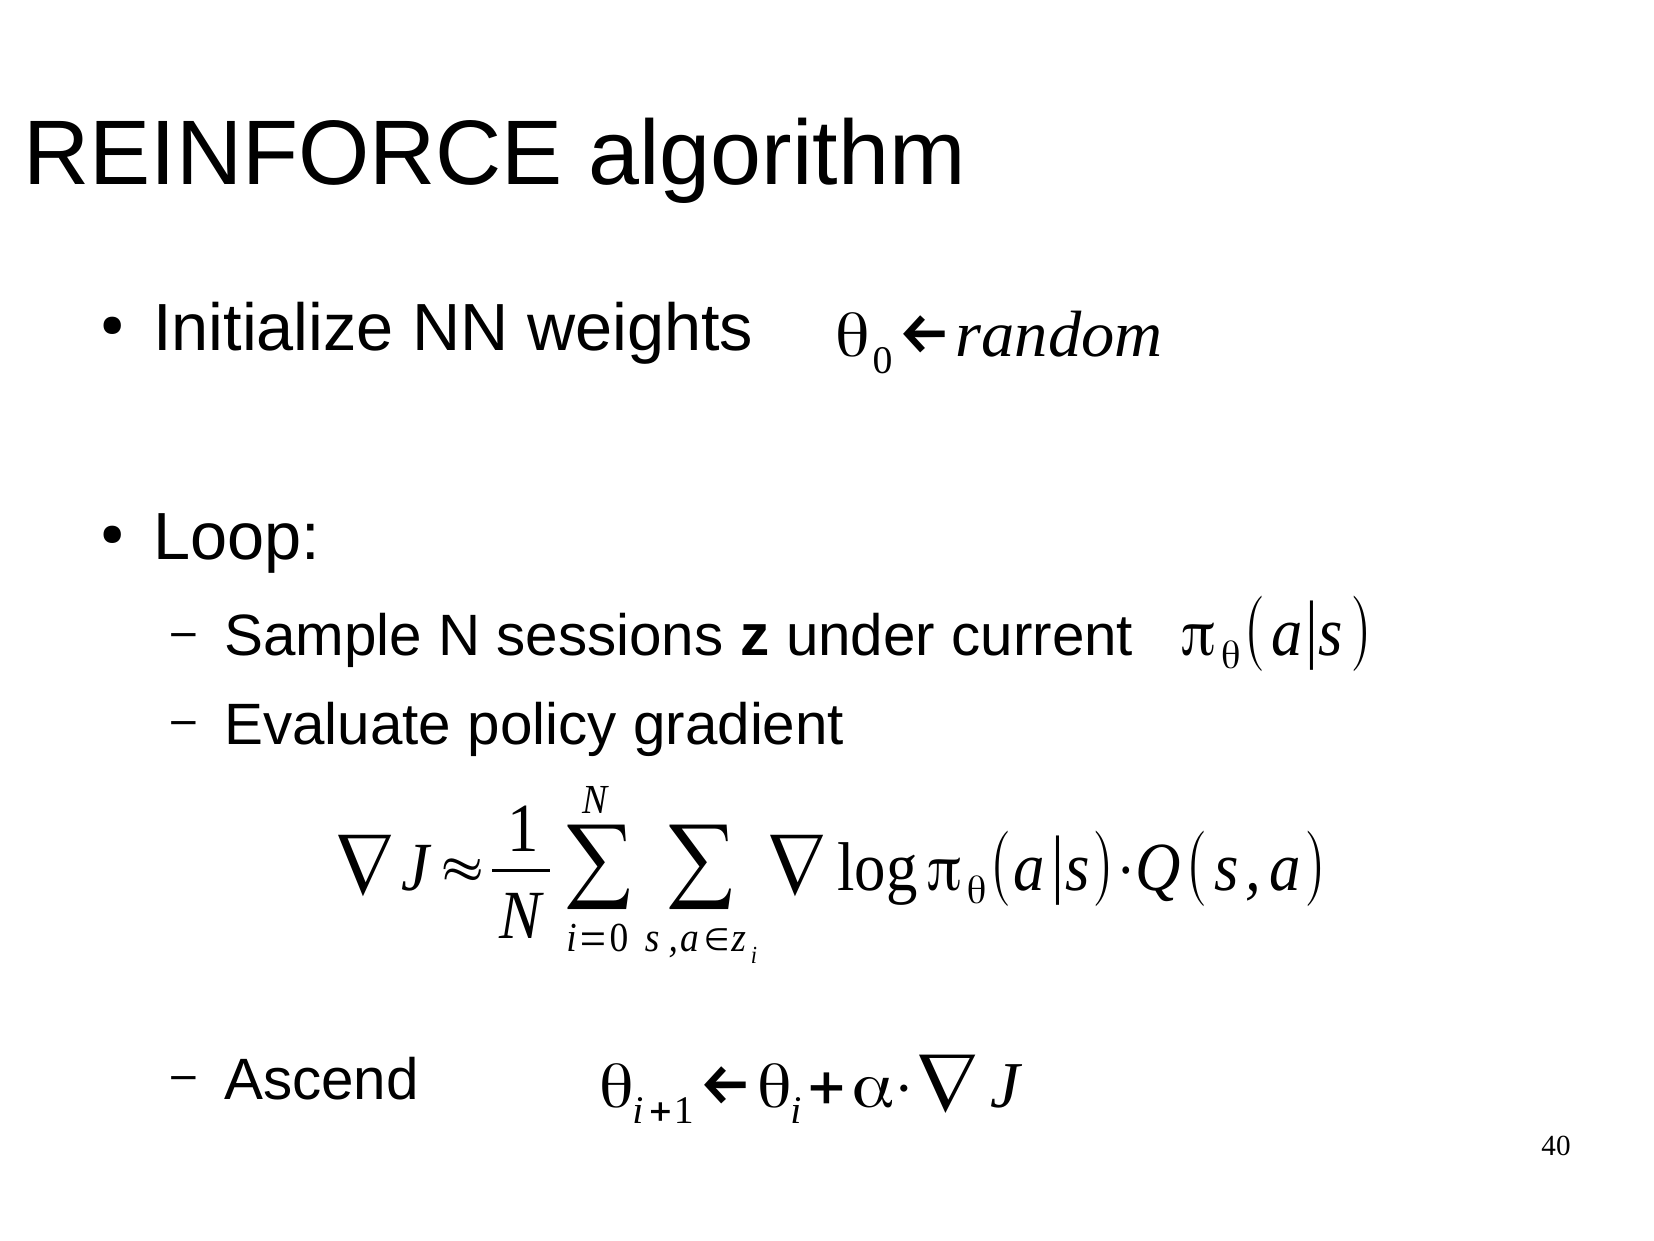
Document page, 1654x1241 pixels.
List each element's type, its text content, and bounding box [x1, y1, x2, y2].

list Initialize NN weights Loop: Sample N sessions z under current Evaluate policy gradient Ascend [82, 290, 1571, 1186]
chart [818, 299, 1179, 384]
chart [1166, 590, 1385, 674]
title REINFORCE algorithm [23, 49, 1512, 257]
chart [582, 1049, 1042, 1134]
